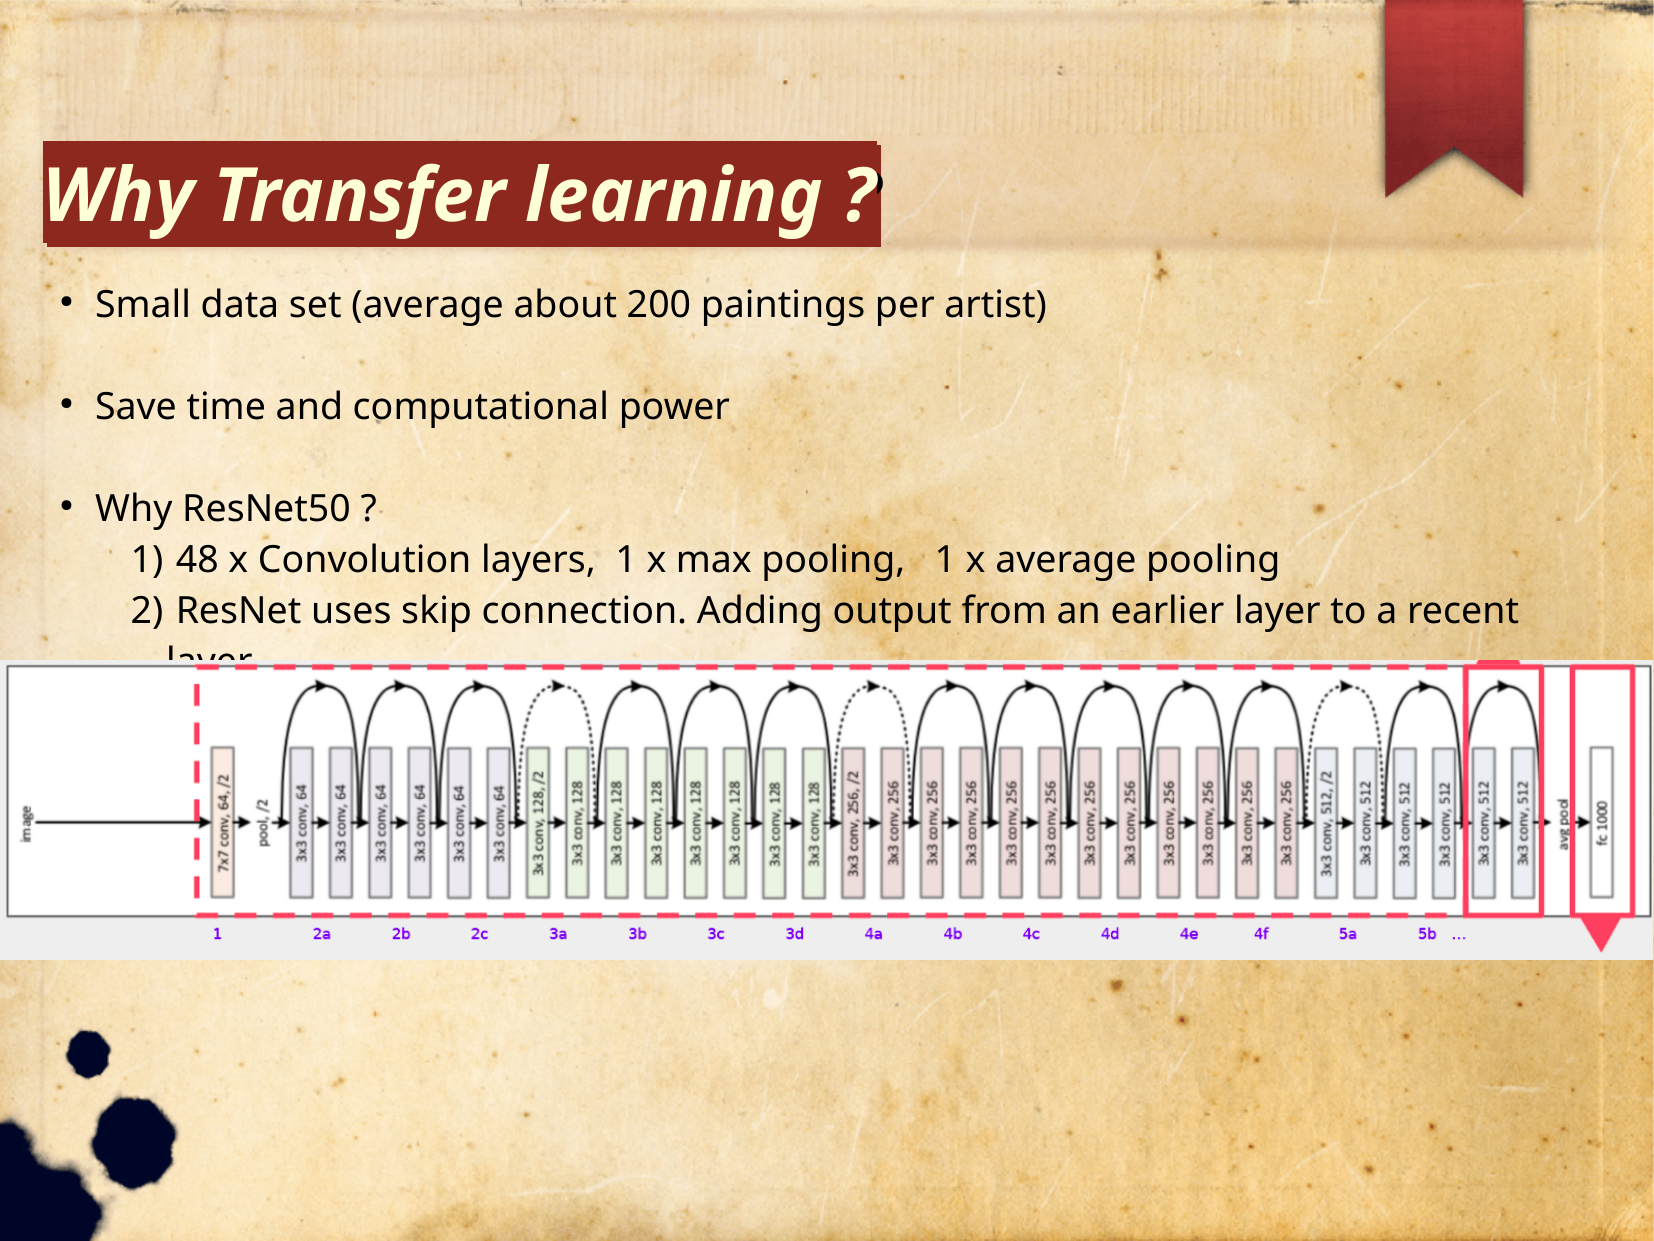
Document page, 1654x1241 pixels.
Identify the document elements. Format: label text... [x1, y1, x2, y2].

picture [0, 0, 1654, 1241]
text_box Small data set (average about 200 paintings per artist) Save time and computational power Why ResNet50 ? 48 x Convolution layers, 1 x max pooling, 1 x average pooling ResNet uses skip connection. Adding output from an earlier layer to a recent layer. Useful because neural network wont stop learning. [45, 270, 1606, 660]
text_box Why Transfer learning ? [28, 133, 1111, 314]
